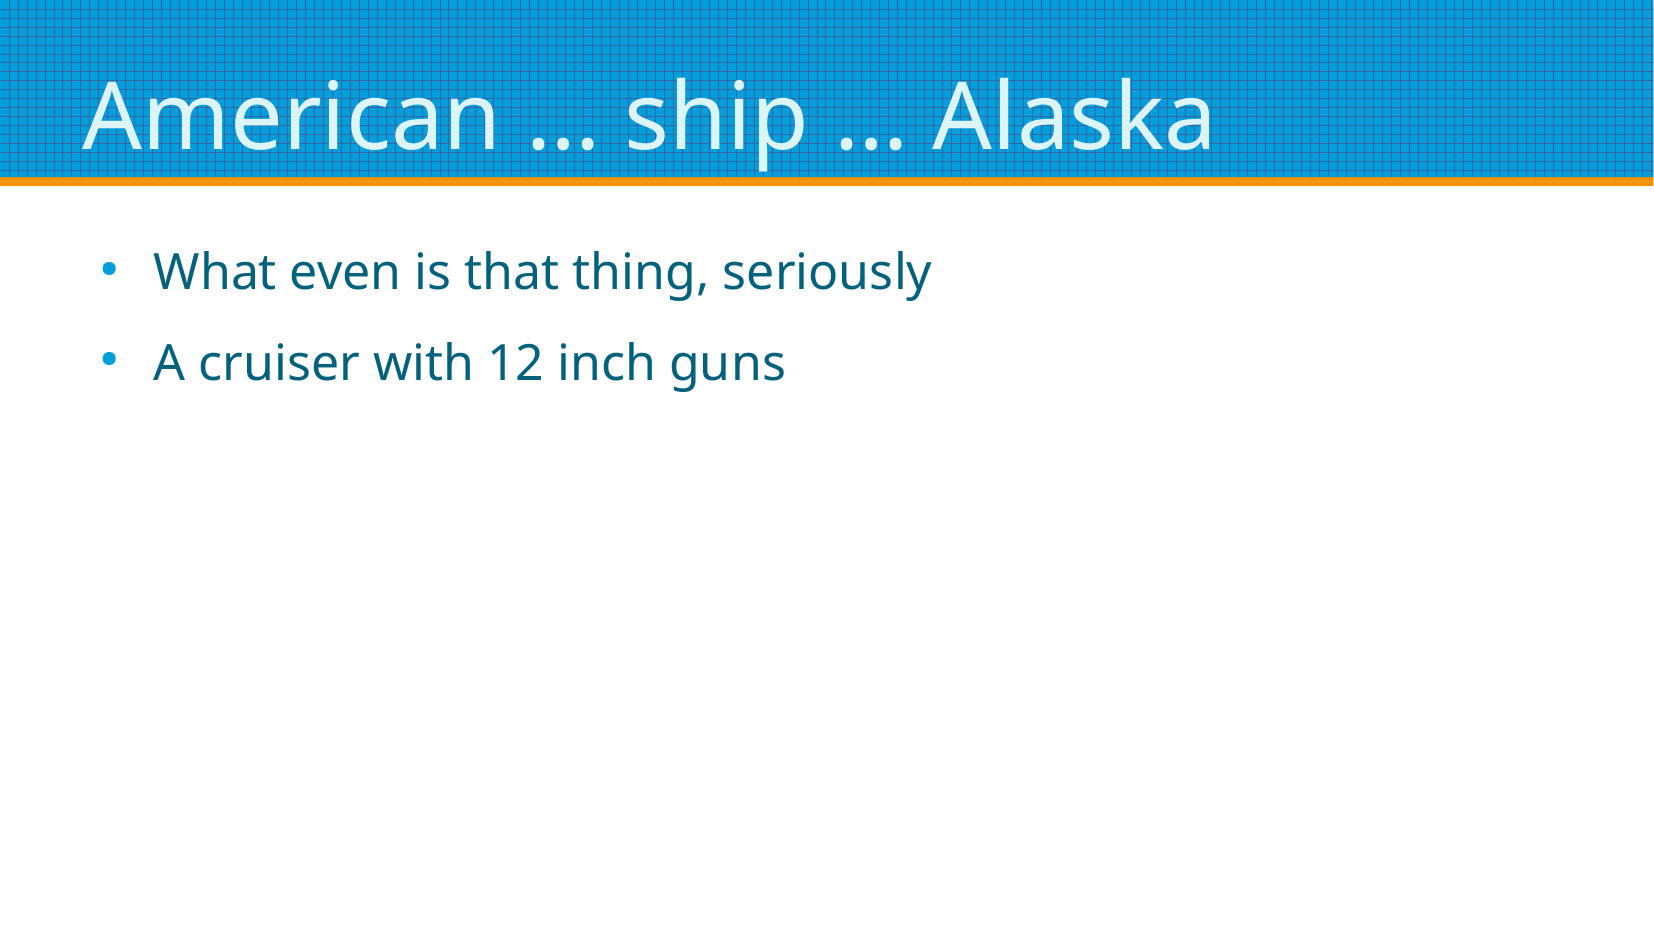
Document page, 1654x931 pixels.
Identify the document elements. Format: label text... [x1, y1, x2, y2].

list What even is that thing, seriously A cruiser with 12 inch guns [82, 236, 1571, 813]
title American … ship … Alaska [82, 14, 1571, 178]
